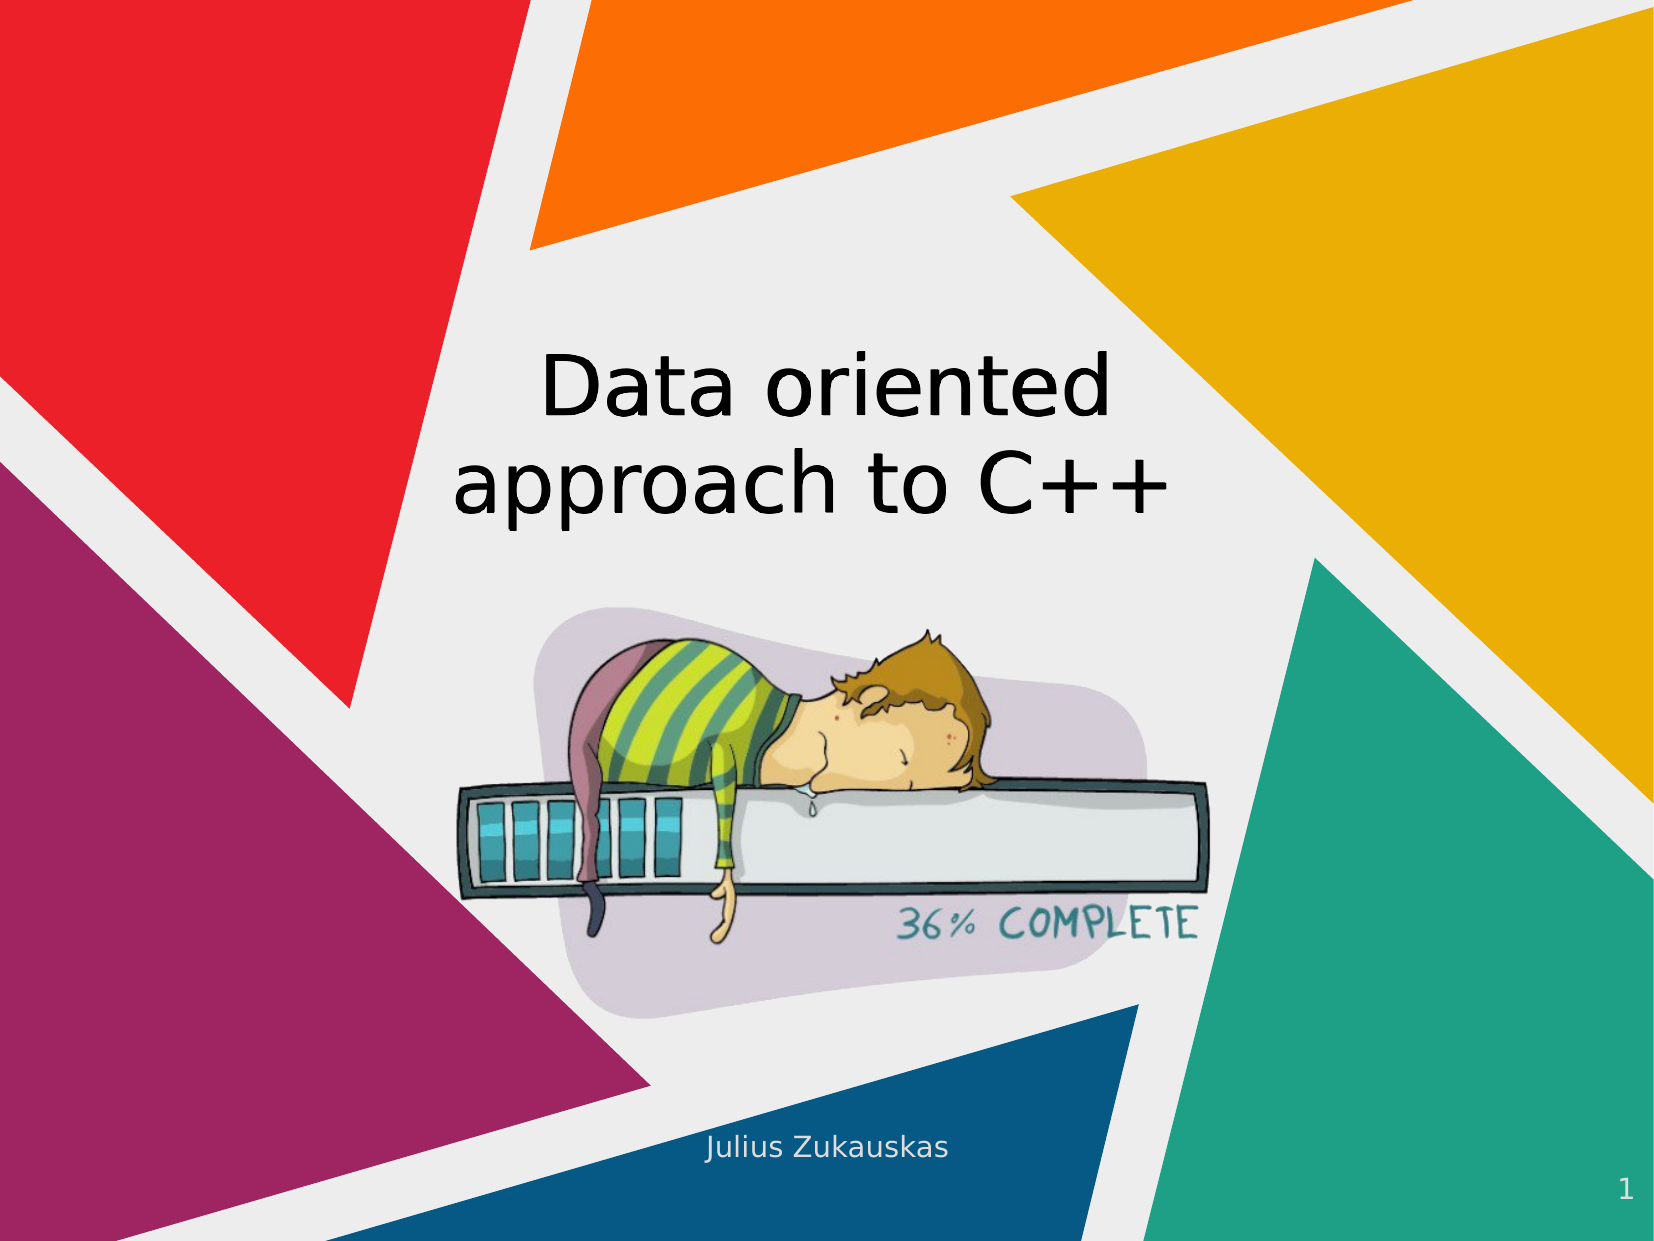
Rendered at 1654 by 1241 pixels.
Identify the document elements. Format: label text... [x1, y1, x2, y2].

picture [424, 579, 1244, 1045]
title Data oriented approach to C++ [437, 241, 1215, 579]
